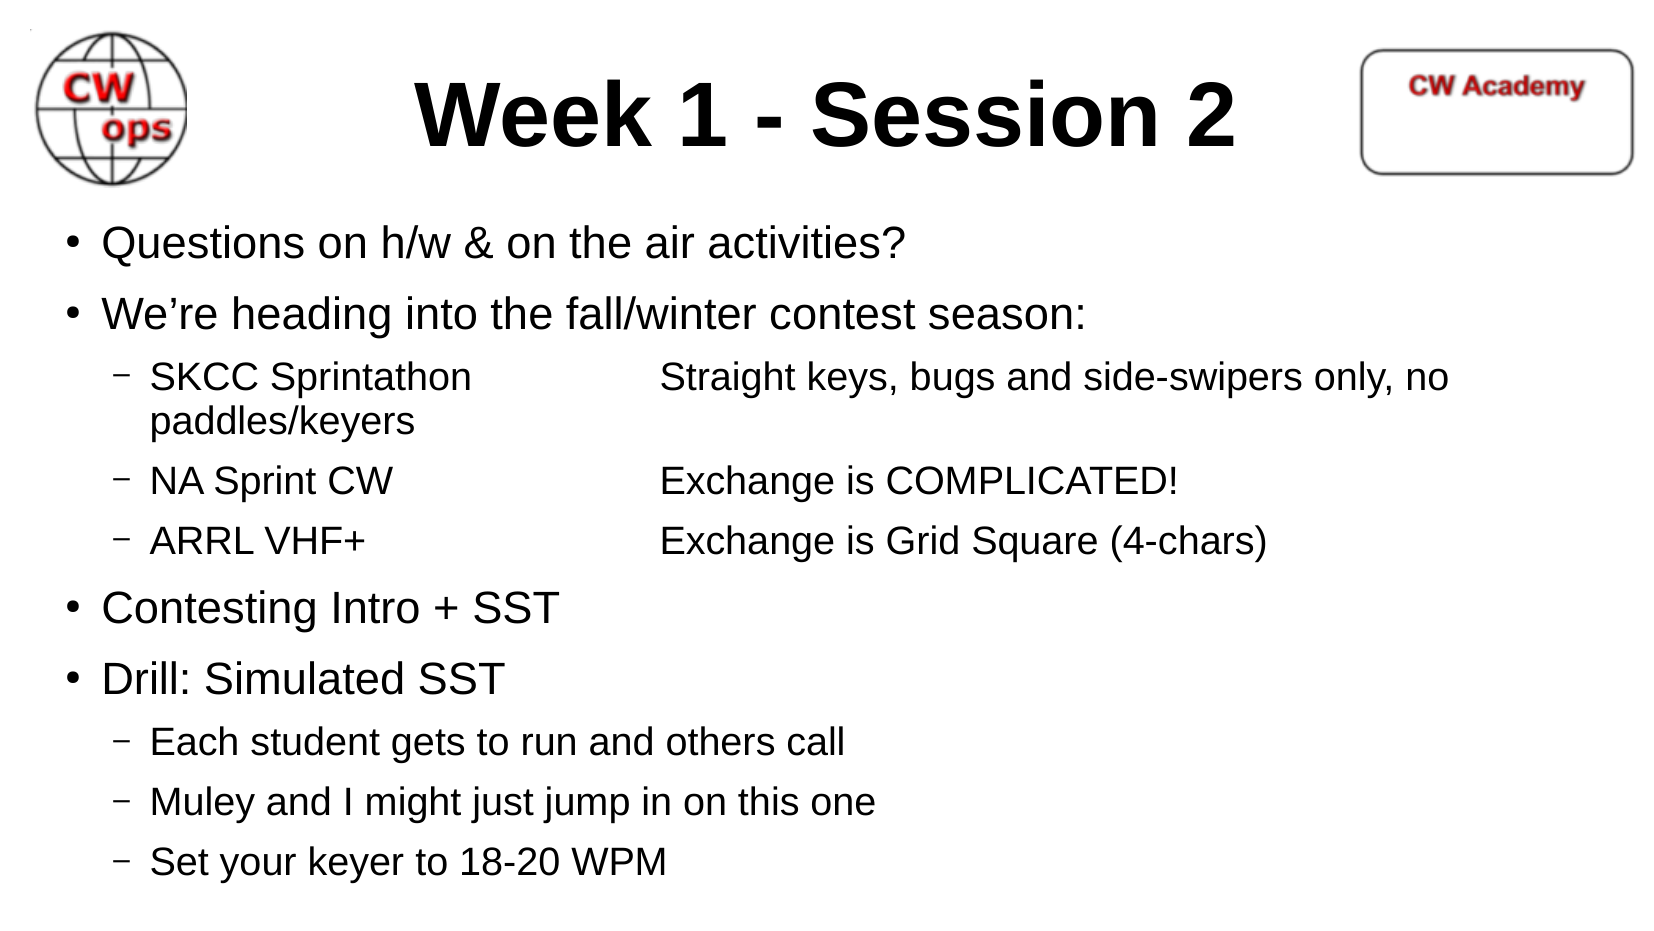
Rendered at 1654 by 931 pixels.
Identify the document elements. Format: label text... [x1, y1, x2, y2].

picture [30, 29, 187, 194]
picture [1571, 37, 1640, 186]
title Week 1 - Session 2 [82, 37, 1571, 193]
list Questions on h/w & on the air activities? We’re heading into the fall/winter contest season: SKCC Sprintathon Straight keys, bugs and side-swipers only, no paddles/keyers NA Sprint CW Exchange is COMPLICATED! ARRL VHF+ Exchange is Grid Square (4-chars) Contesting Intro + SST Drill: Simulated SST Each student gets to run and others call Muley and I might just jump in on this one Set your keyer to 18-20 WPM [53, 217, 1606, 886]
